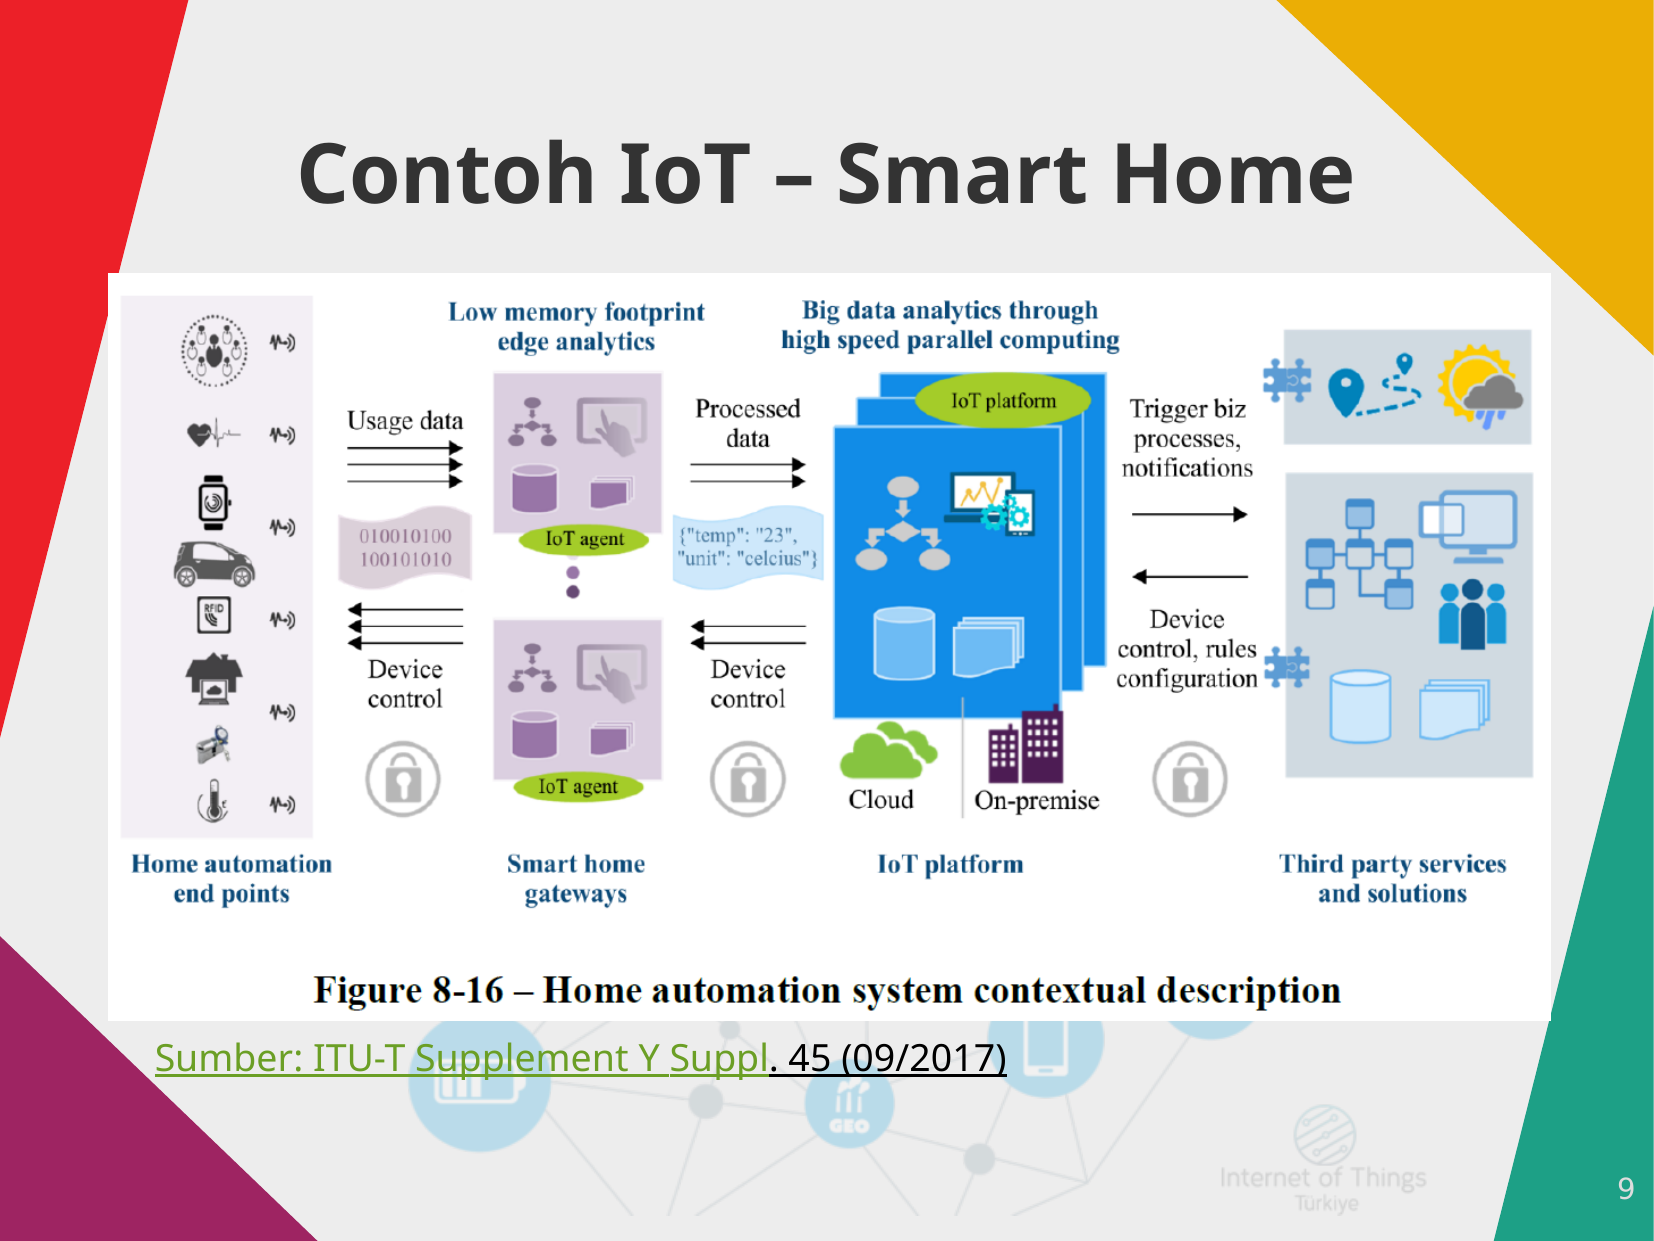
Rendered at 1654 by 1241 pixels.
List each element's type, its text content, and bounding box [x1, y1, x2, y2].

text_box Sumber: ITU-T Supplement Y Suppl. 45 (09/2017) [140, 1026, 1220, 1092]
title Contoh IoT – Smart Home [114, 73, 1539, 271]
picture [108, 273, 1551, 1216]
